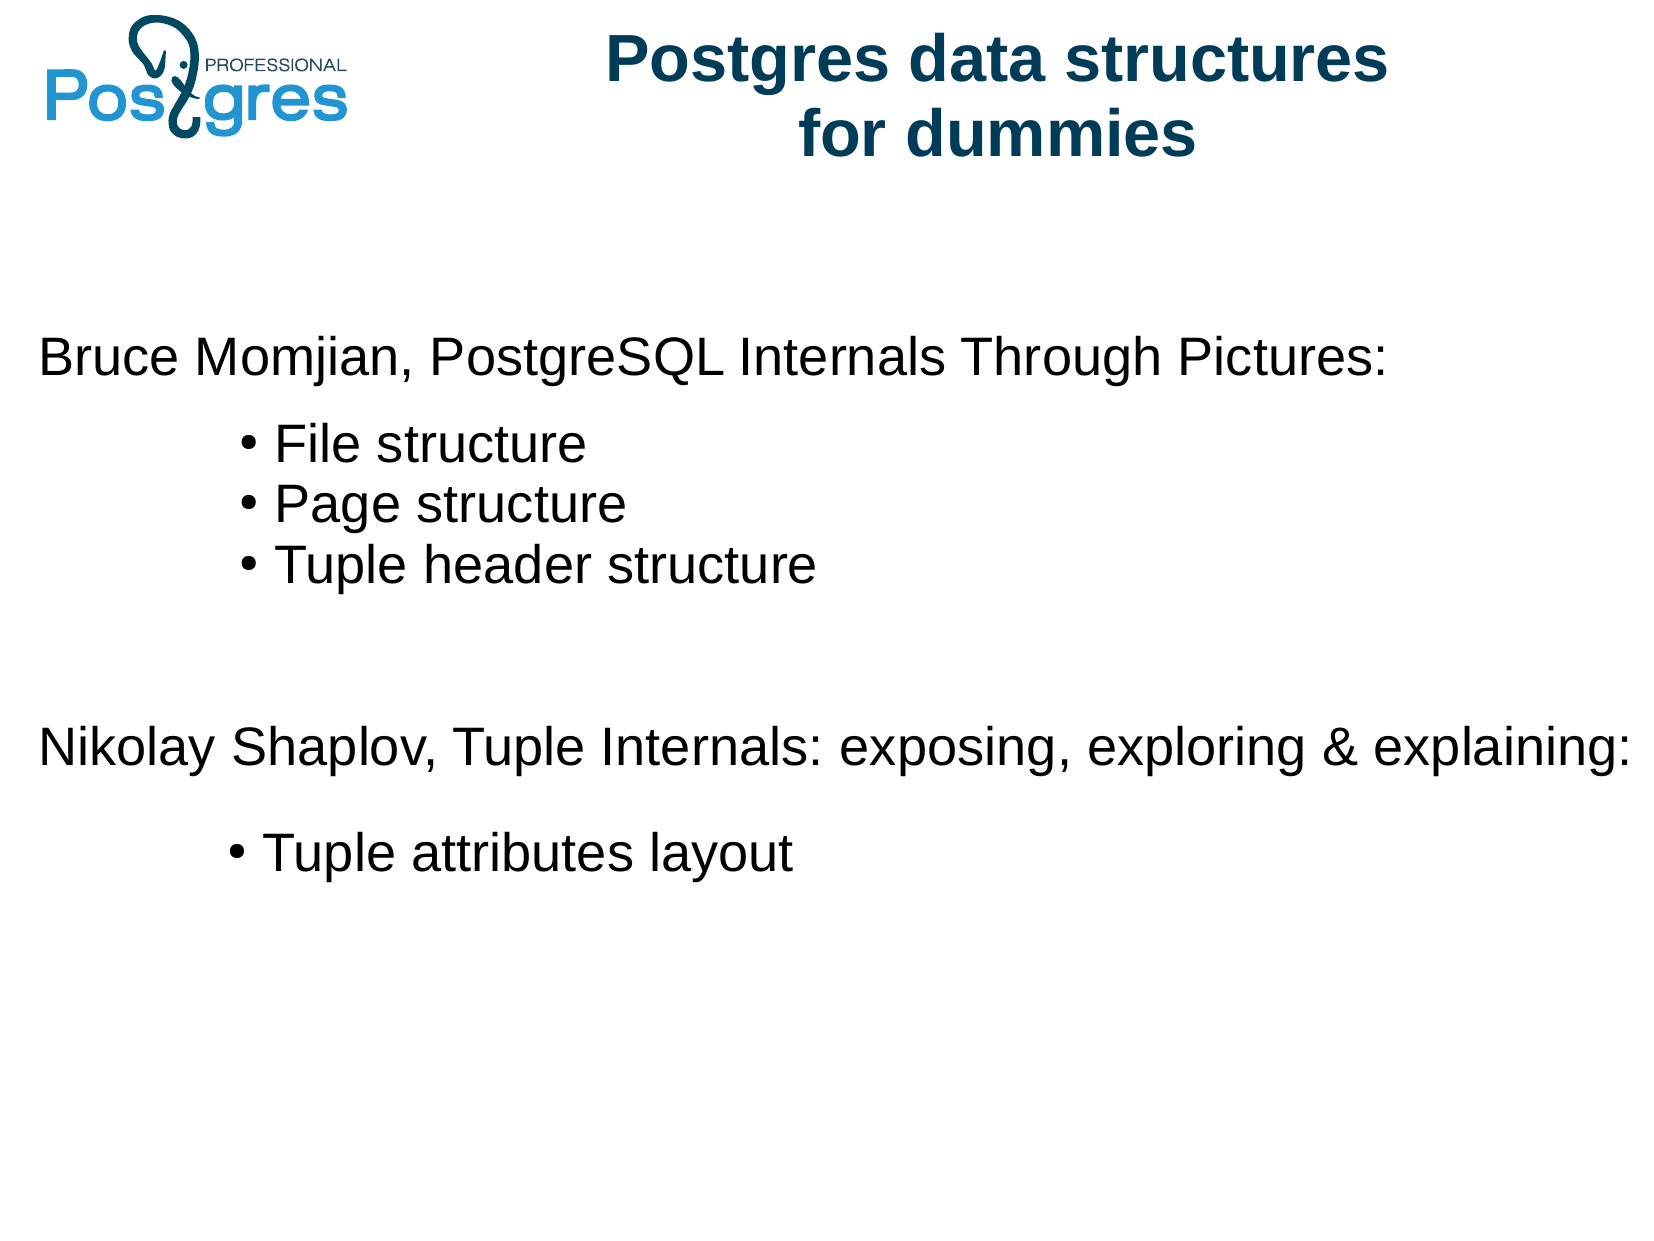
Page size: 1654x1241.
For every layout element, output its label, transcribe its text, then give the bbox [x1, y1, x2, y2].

text_box Nikolay Shaplov, Tuple Internals: exposing, exploring & explaining: [23, 708, 1649, 785]
title Postgres data structures for dummies [389, 20, 1607, 171]
text_box Bruce Momjian, PostgreSQL Internals Through Pictures: [23, 318, 1406, 395]
text_box Tuple attributes layout [212, 814, 825, 891]
text_box File structure Page structure Tuple header structure [224, 405, 834, 603]
